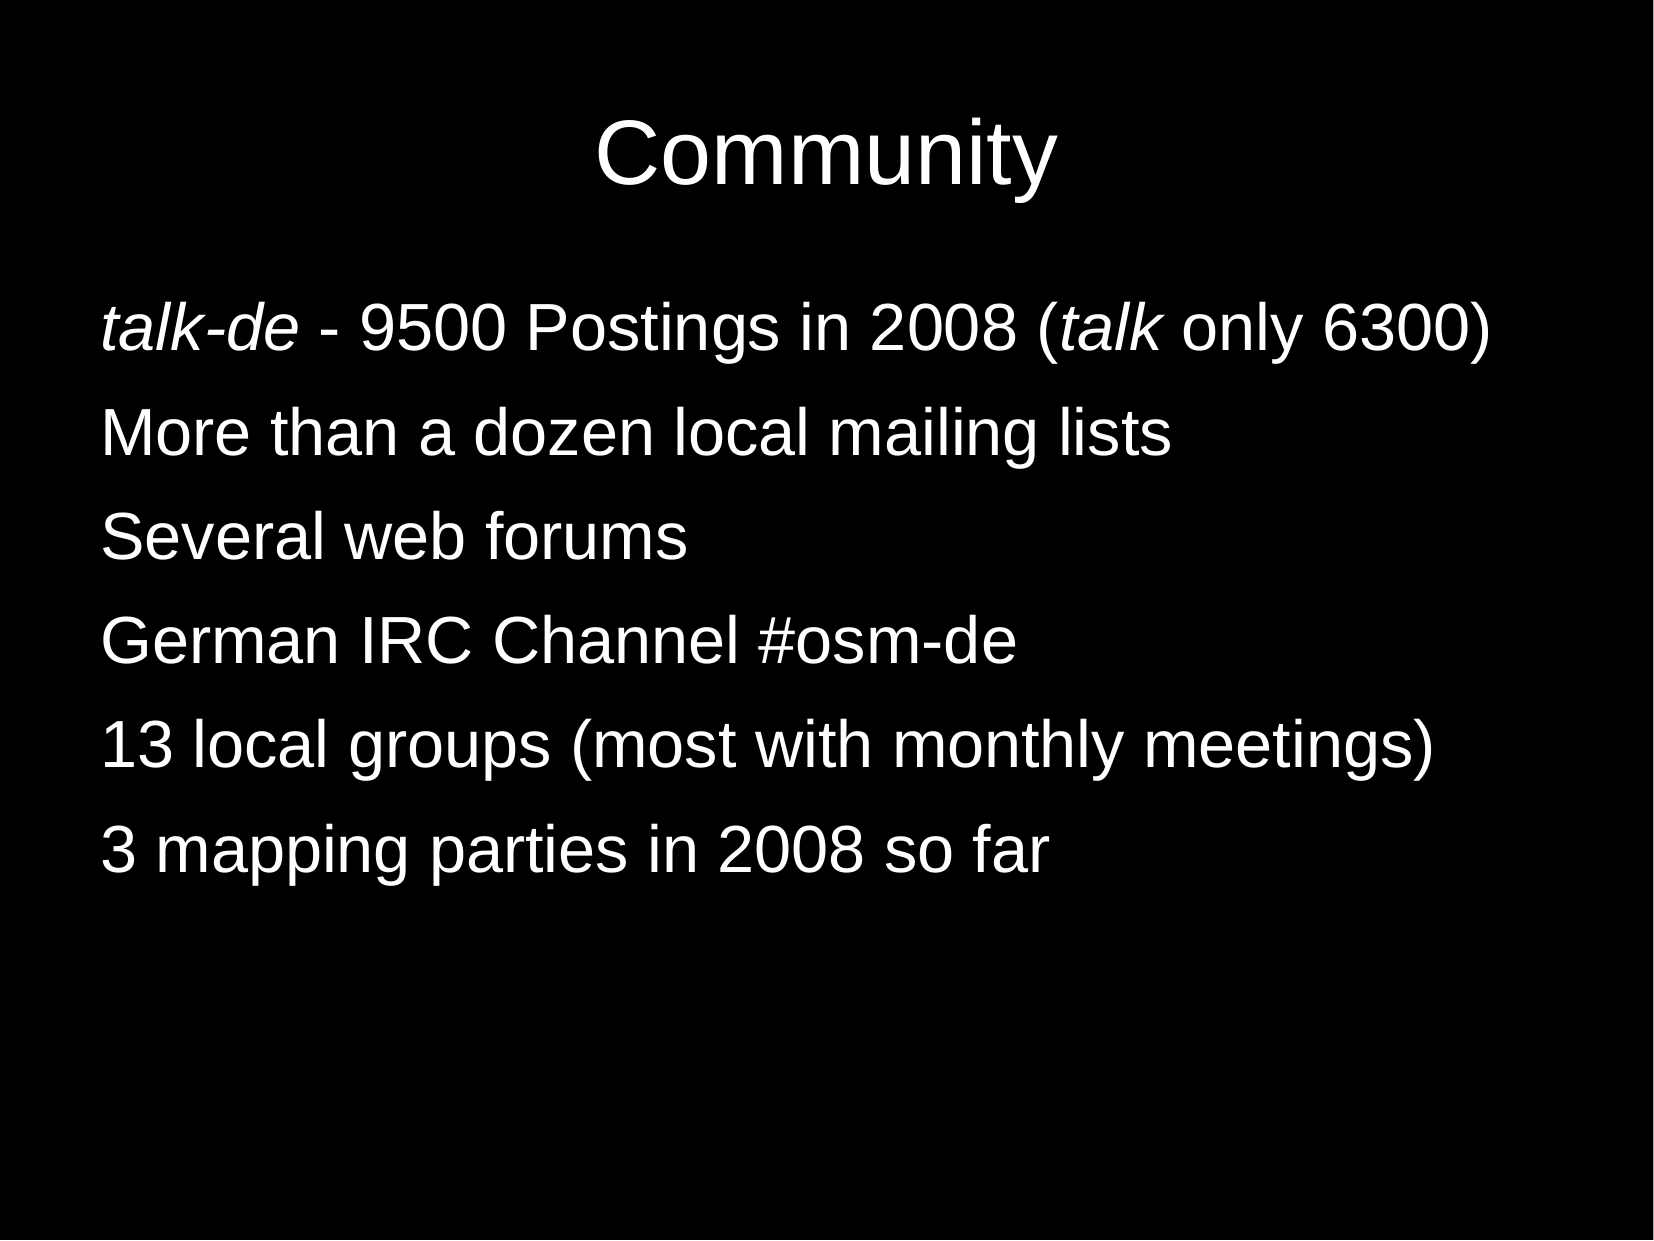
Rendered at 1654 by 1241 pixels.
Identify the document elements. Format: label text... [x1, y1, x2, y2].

title Community [82, 49, 1571, 257]
list talk-de - 9500 Postings in 2008 (talk only 6300) More than a dozen local mailing lists Several web forums German IRC Channel #osm-de 13 local groups (most with monthly meetings) 3 mapping parties in 2008 so far [82, 290, 1571, 1109]
